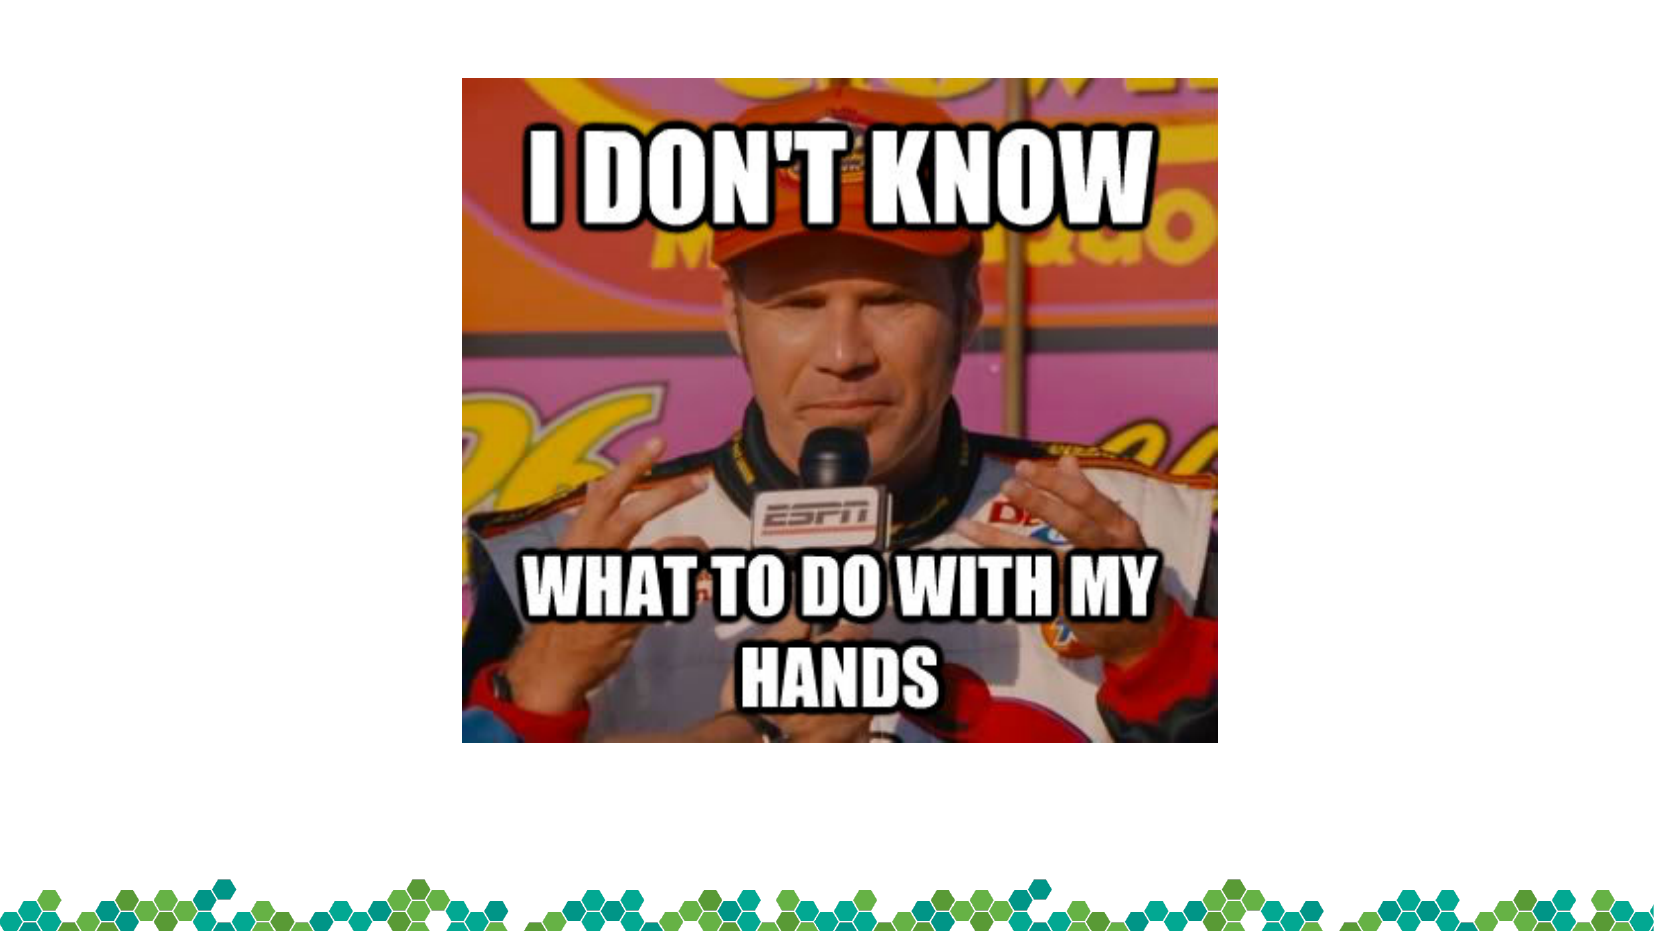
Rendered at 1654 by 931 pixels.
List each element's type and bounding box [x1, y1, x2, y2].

picture [0, 871, 1654, 931]
picture [462, 78, 1218, 743]
